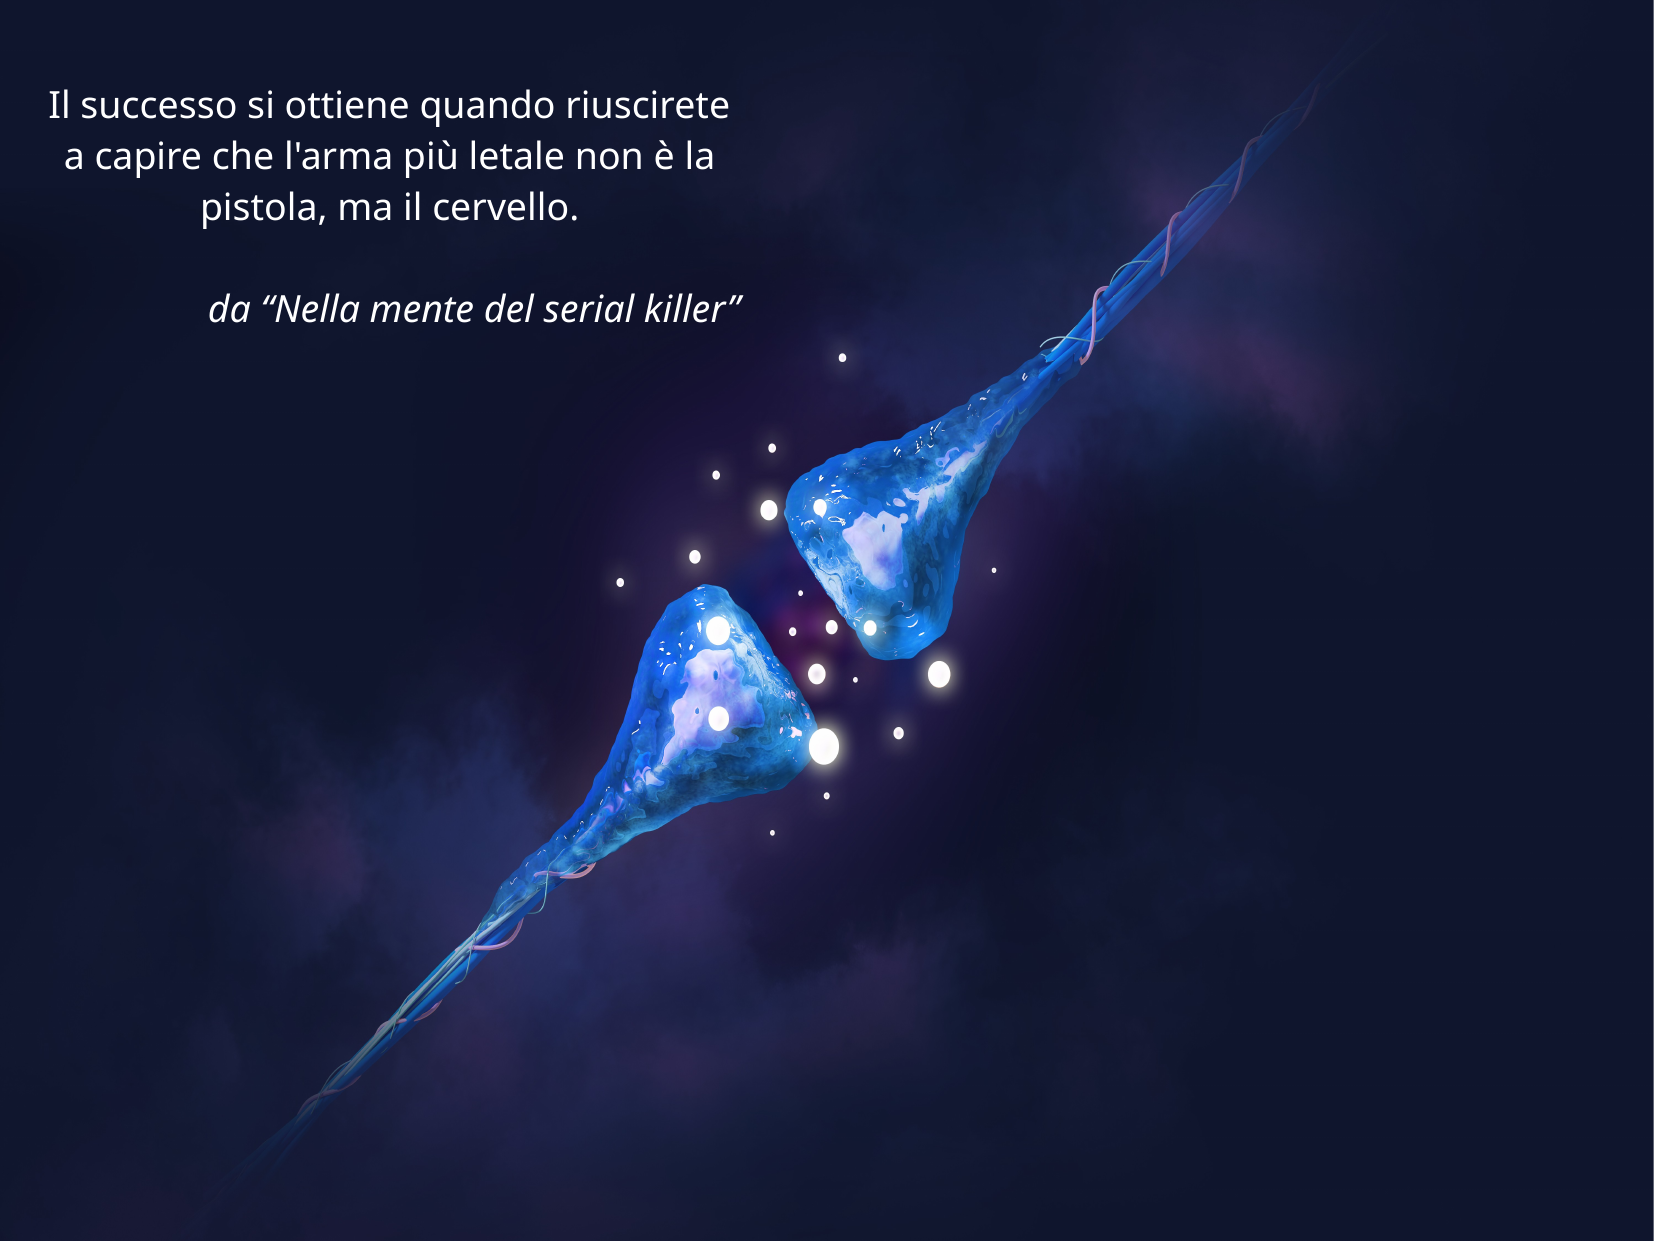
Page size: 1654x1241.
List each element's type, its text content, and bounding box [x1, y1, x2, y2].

text_box Il successo si ottiene quando riuscirete a capire che l'arma più letale non è la pistola, ma il cervello. da “Nella mente del serial killer” [23, 70, 756, 467]
picture [0, 0, 1654, 1241]
